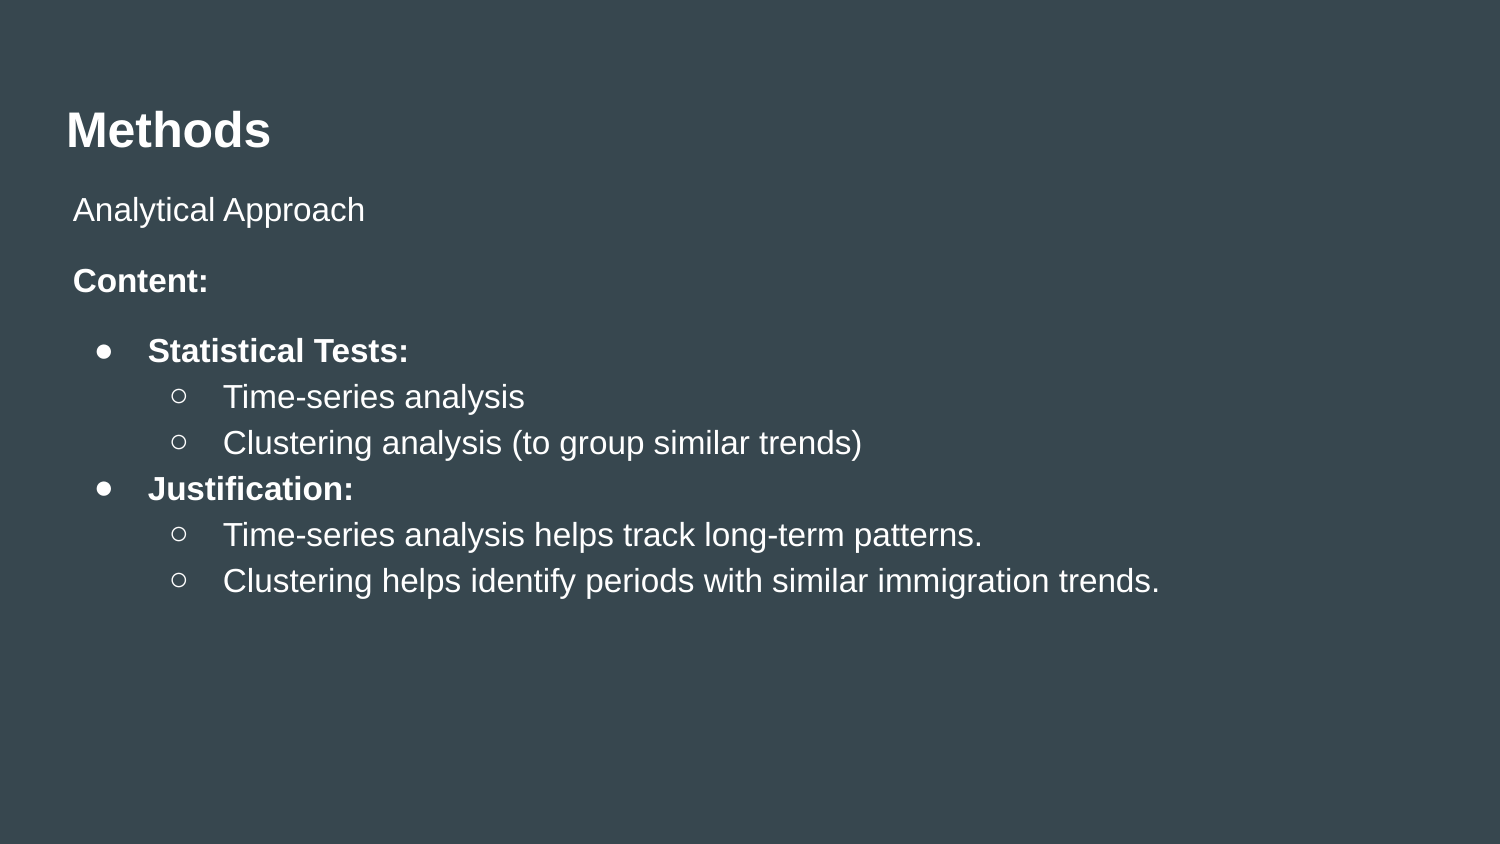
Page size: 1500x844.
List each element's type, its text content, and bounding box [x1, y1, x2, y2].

list Analytical Approach Content: Statistical Tests: Time-series analysis Clustering analysis (to group similar trends) Justification: Time-series analysis helps track long-term patterns. Clustering helps identify periods with similar immigration trends. [57, 166, 1456, 728]
title Methods [51, 72, 1449, 167]
